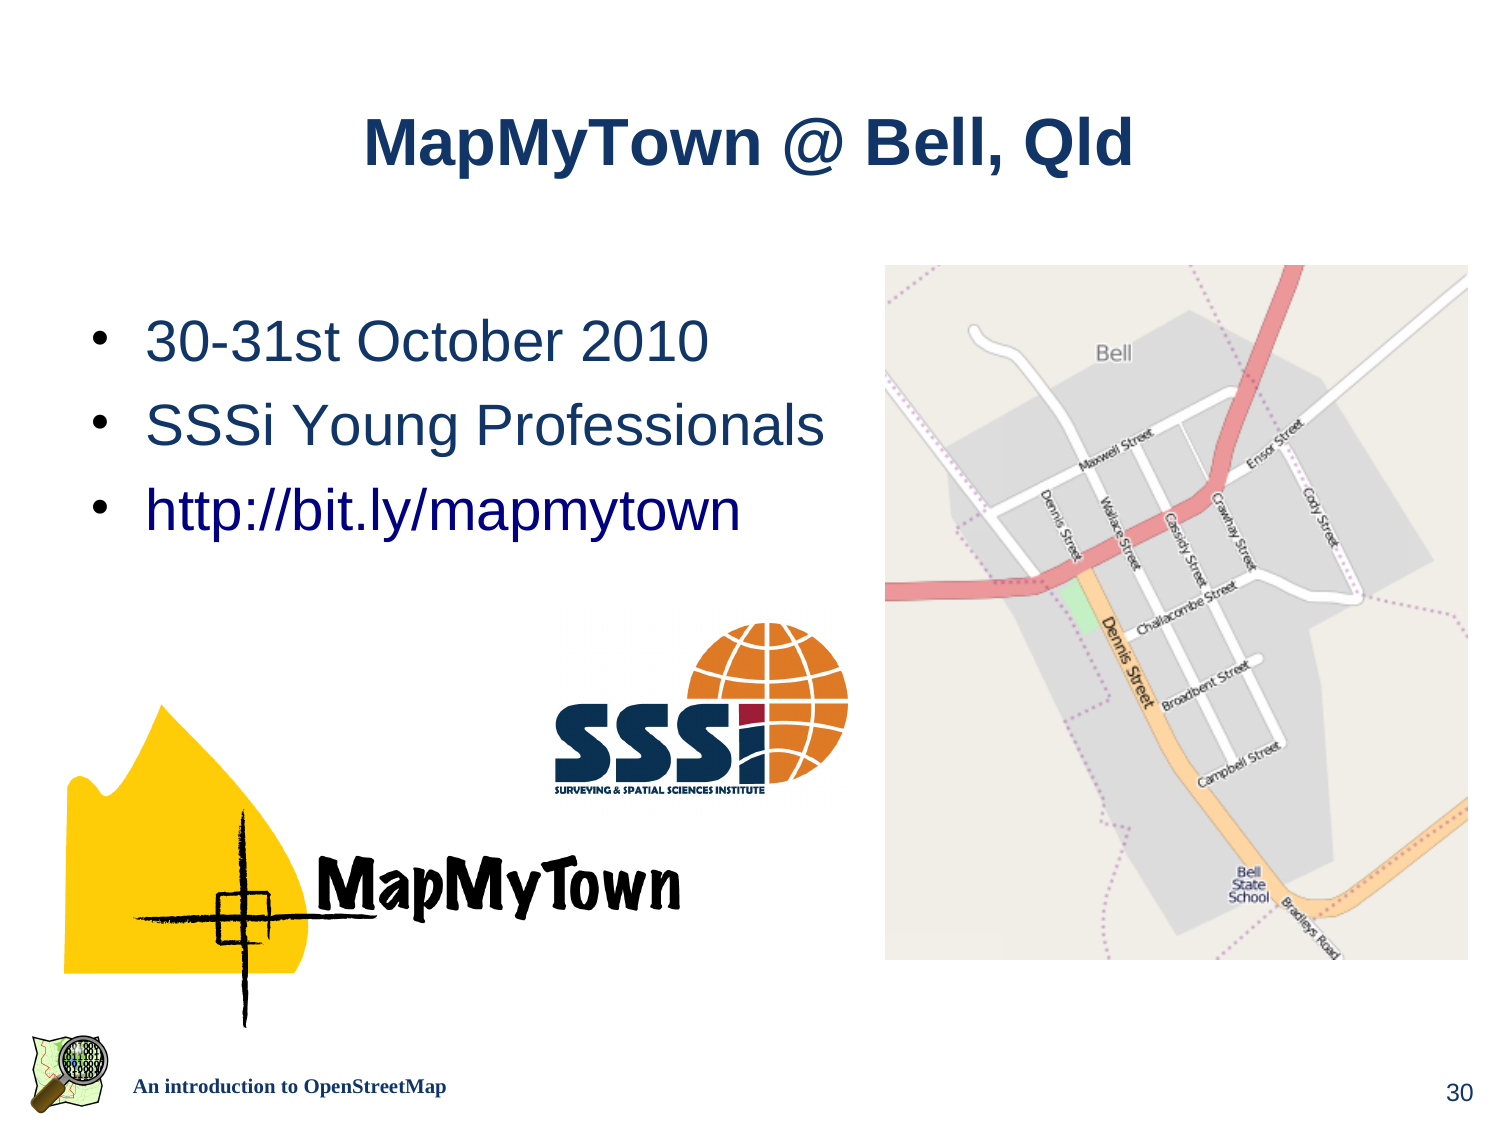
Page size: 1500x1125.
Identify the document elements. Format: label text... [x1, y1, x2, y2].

picture [29, 1033, 110, 1114]
list 30-31st October 2010 SSSi Young Professionals http://bit.ly/mapmytown [74, 295, 857, 1038]
picture [885, 265, 1468, 960]
picture [64, 608, 849, 1028]
title MapMyTown @ Bell, Qld [74, 44, 1425, 233]
